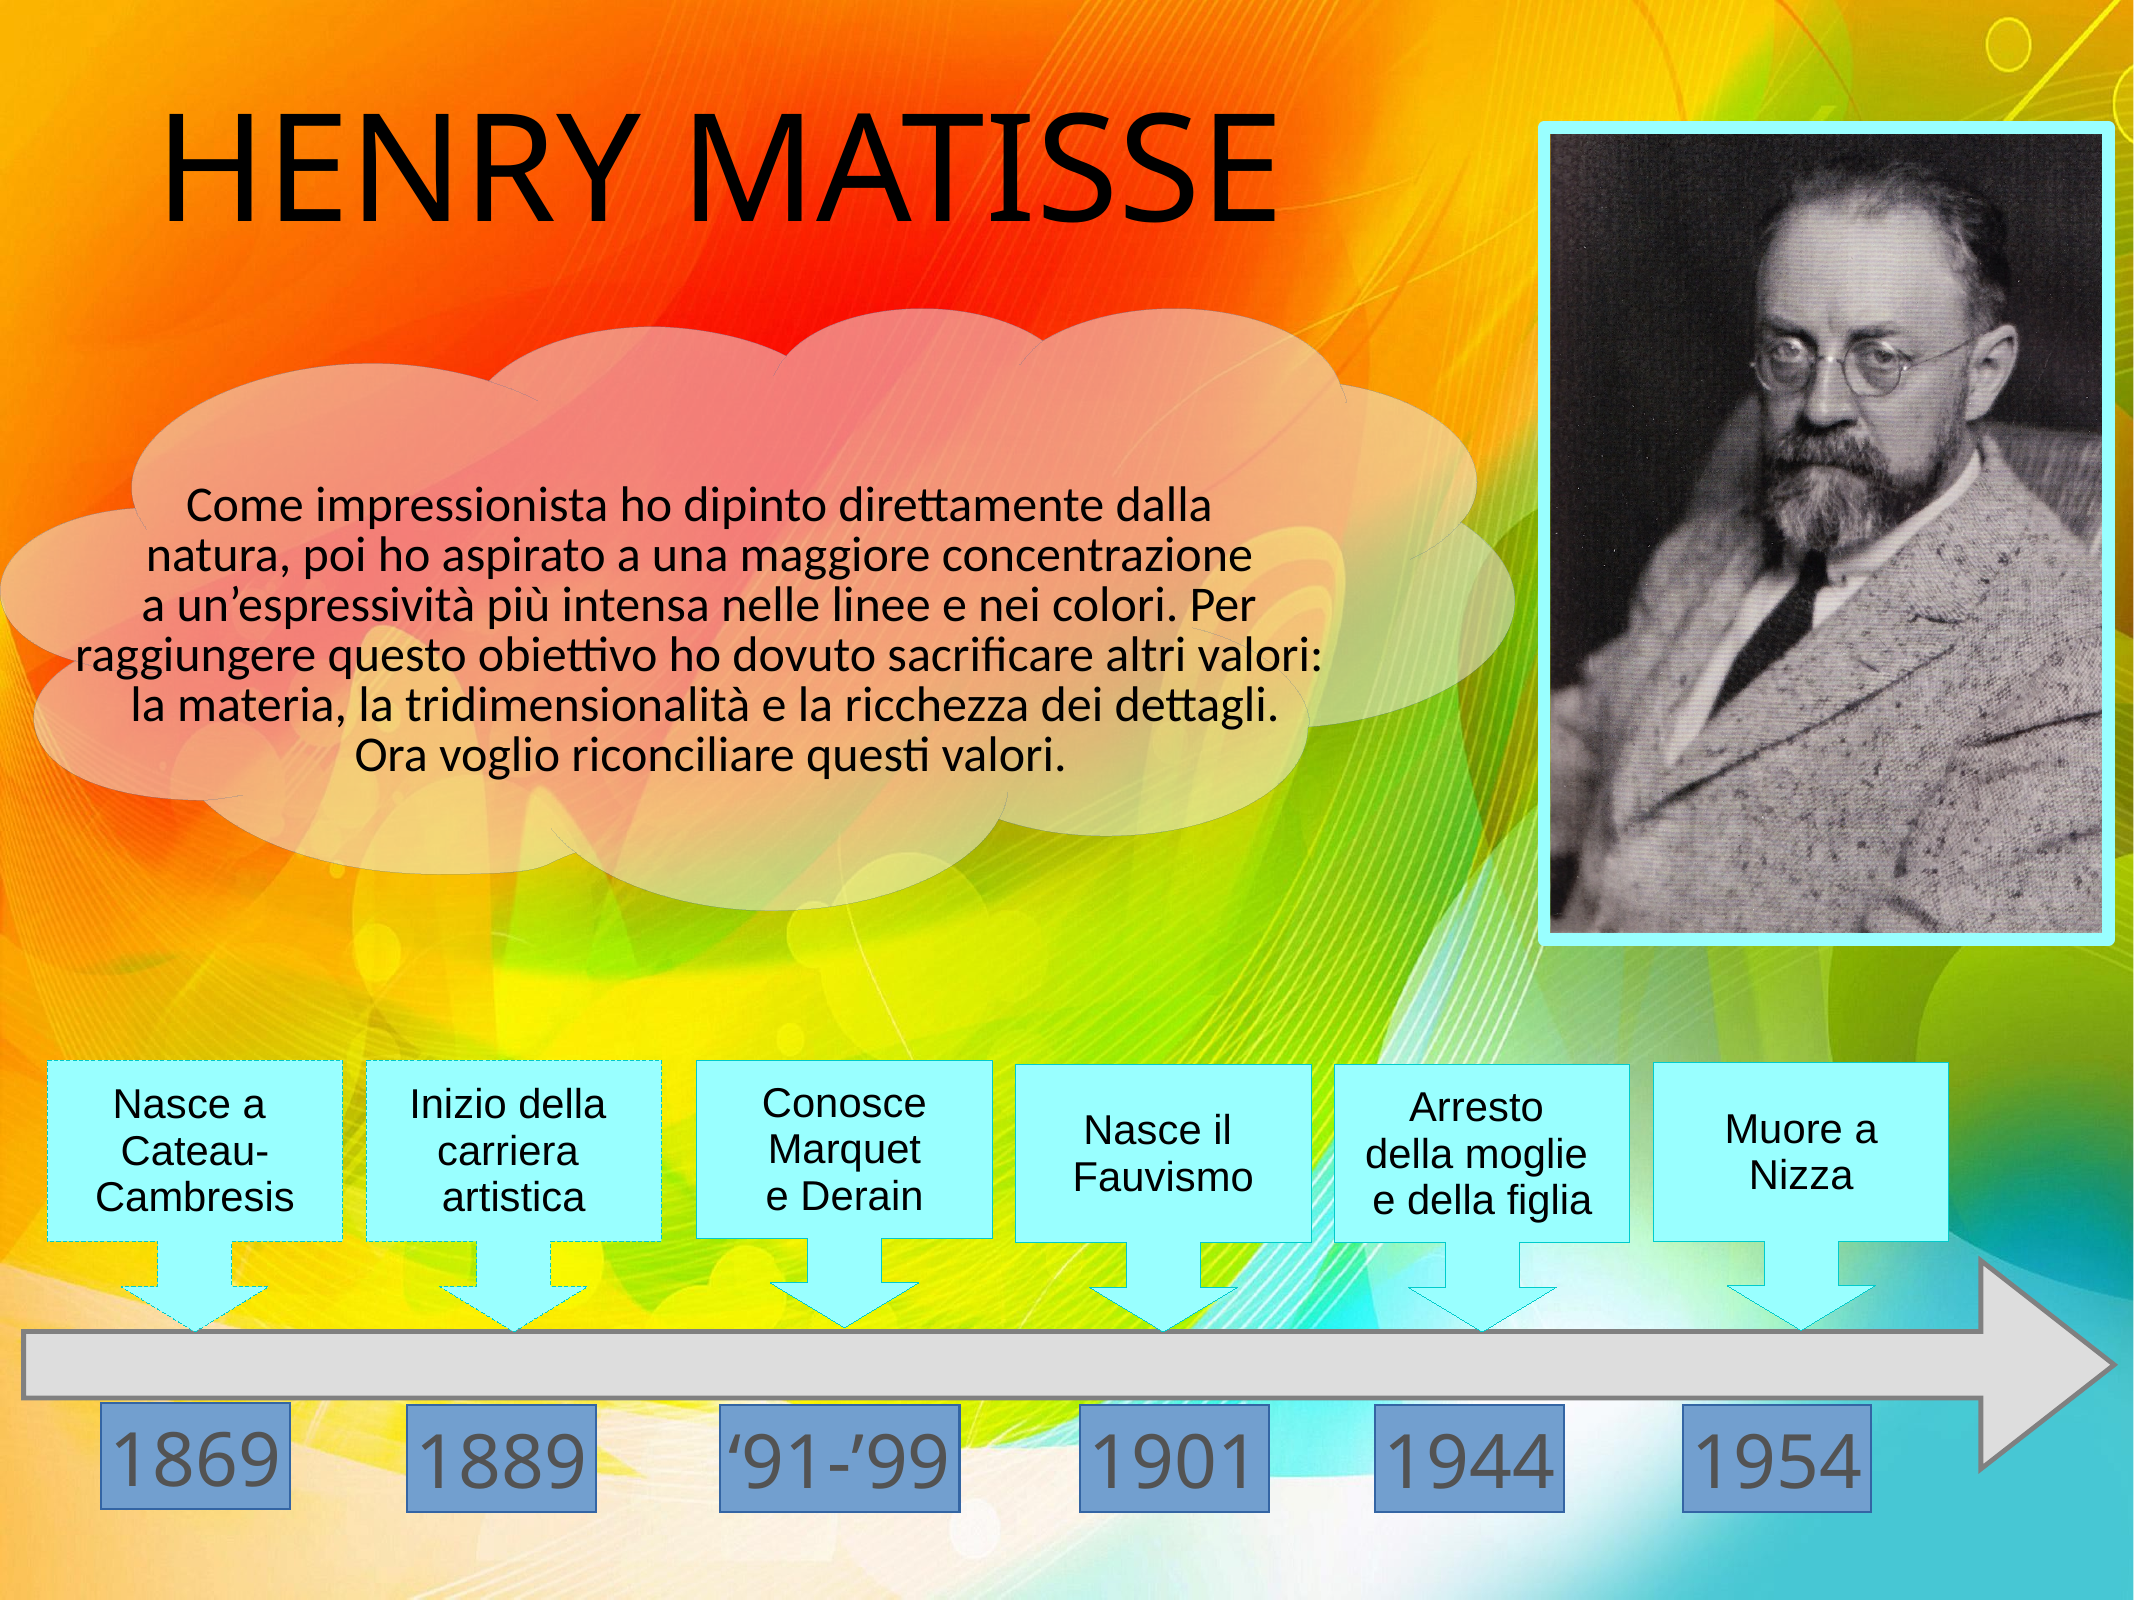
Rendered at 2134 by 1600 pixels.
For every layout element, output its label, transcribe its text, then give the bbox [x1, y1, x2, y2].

text_box Muore a Nizza [1653, 1062, 1949, 1331]
text_box Nasce a Cateau- Cambresis [47, 1060, 343, 1332]
title Henry Matisse [70, 20, 1369, 260]
text_box 1944 [1375, 1404, 1565, 1512]
text_box 1954 [1682, 1404, 1872, 1512]
text_box ‘91-’99 [719, 1405, 960, 1512]
text_box 1901 [1080, 1404, 1270, 1512]
text_box [23, 1260, 2115, 1469]
text_box Conosce Marquet e Derain [696, 1060, 993, 1328]
picture [0, 0, 2134, 1600]
text_box 1869 [100, 1402, 290, 1510]
text_box Nasce il Fauvismo [1015, 1064, 1312, 1332]
text_box Arresto della moglie e della figlia [1334, 1064, 1630, 1332]
text_box 1889 [407, 1405, 596, 1512]
text_box Inizio della carriera artistica [366, 1060, 662, 1332]
text_box Come impressionista ho dipinto direttamente dalla natura, poi ho aspirato a una maggiore concentrazione a un’espressività più intensa nelle linee e nei colori. Per raggiungere questo obiettivo ho dovuto sacrificare altri valori: la materia, la tridimensionalità e la ricchezza dei dettagli. Ora voglio riconciliare questi valori. [0, 308, 1515, 911]
